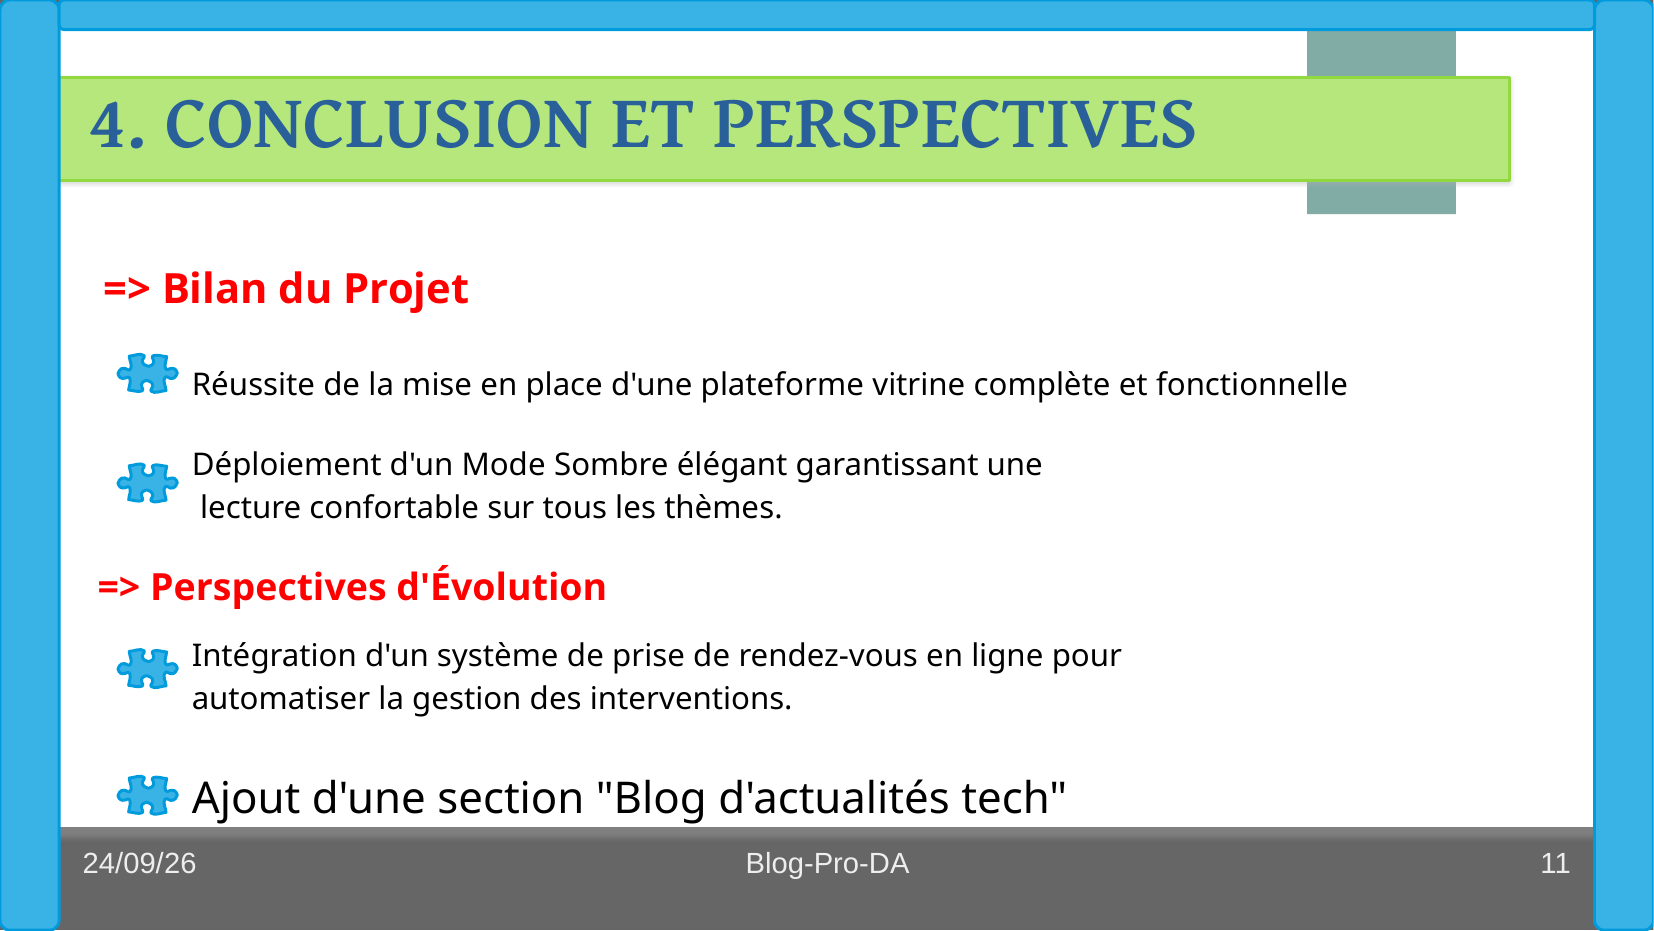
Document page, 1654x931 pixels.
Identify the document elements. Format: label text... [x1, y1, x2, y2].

text_box [0, 0, 1654, 931]
text_box => Bilan du Projet [88, 251, 892, 325]
text_box [118, 354, 178, 393]
text_box Intégration d'un système de prise de rendez-vous en ligne pour automatiser la gestion des interventions. [177, 625, 1594, 664]
title 4. CONCLUSION ET PERSPECTIVES [88, 73, 1506, 178]
text_box [118, 463, 178, 502]
text_box => Perspectives d'Évolution [82, 552, 886, 626]
text_box Déploiement d'un Mode Sombre élégant garantissant une lecture confortable sur tous les thèmes. [177, 434, 1594, 473]
text_box Réussite de la mise en place d'une plateforme vitrine complète et fonctionnelle [177, 354, 1594, 393]
text_box [118, 776, 178, 815]
text_box Ajout d'une section "Blog d'actualités tech" [177, 759, 1594, 798]
text_box [118, 649, 178, 688]
